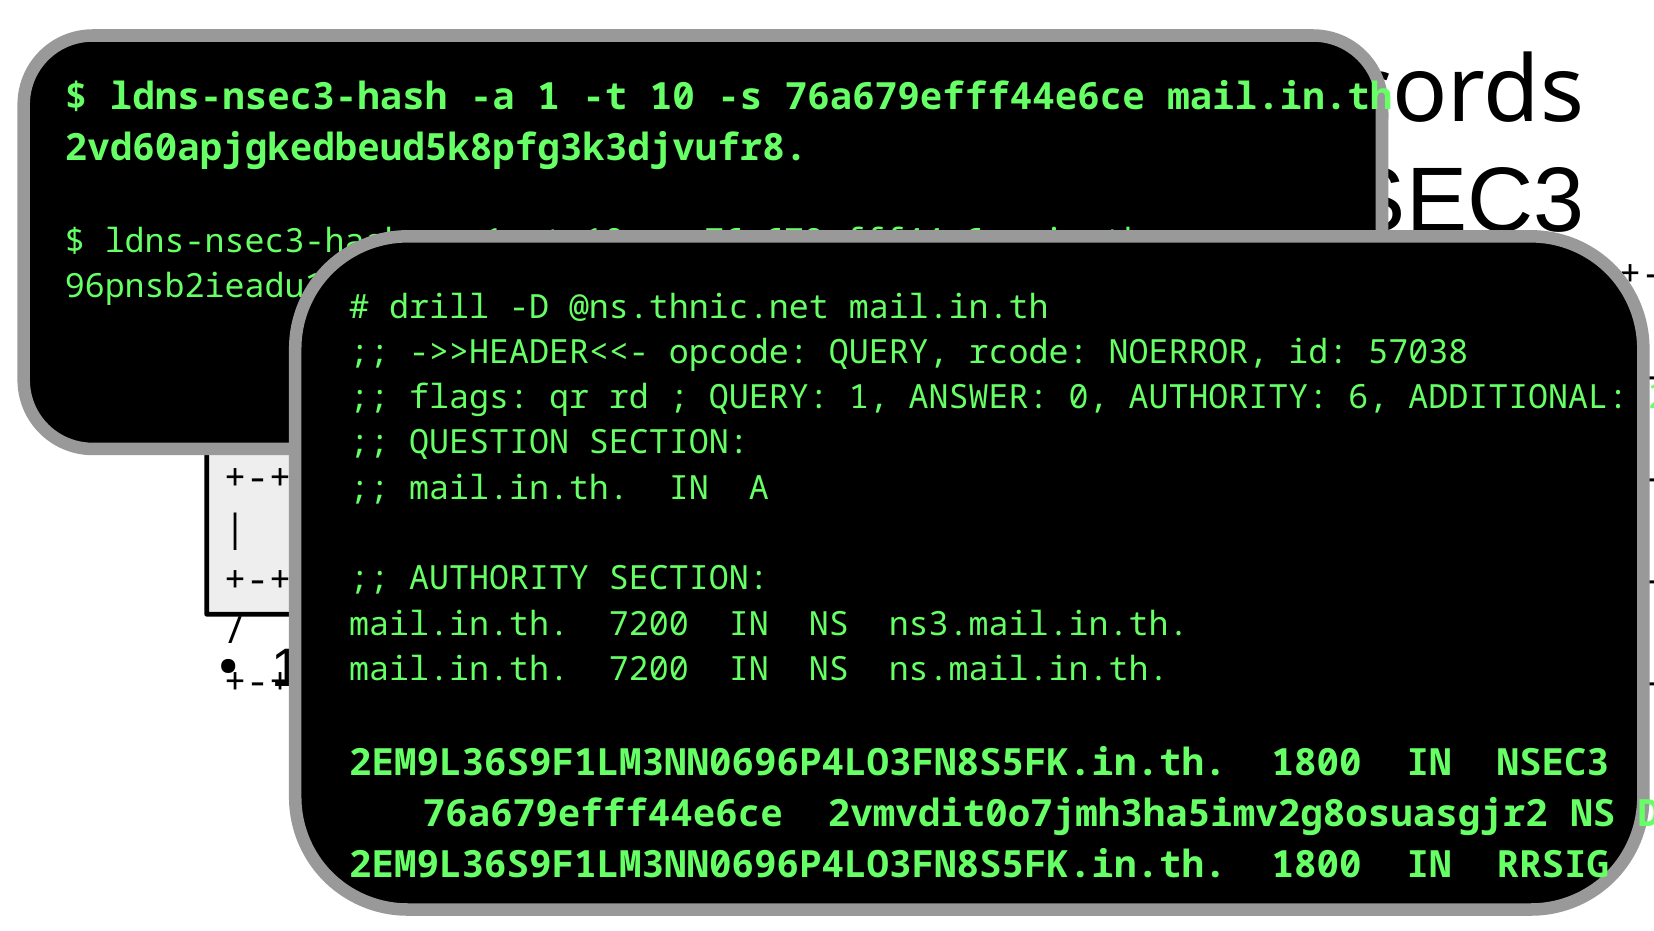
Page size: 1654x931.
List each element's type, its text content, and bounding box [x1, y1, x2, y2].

title DNSSEC Resource records NSEC3 [180, 23, 1585, 221]
text_box +-+-+-+-+-+-+-+-+-+-+-+-+-+-+-+-+-+-+-+-+-+-+-+-+-+-+-+-+-+-+-+-+ | Hash Alg. | Flags | Iterations | +-+-+-+-+-+-+-+-+-+-+-+-+-+-+-+-+-+-+-+-+-+-+-+-+-+-+-+-+-+-+-+-+ | Salt Length | Salt / +-+-+-+-+-+-+-+-+-+-+-+-+-+-+-+-+-+-+-+-+-+-+-+-+-+-+-+-+-+-+-+-+ | Hash Length | Next Hashed Owner Name / +-+-+-+-+-+-+-+-+-+-+-+-+-+-+-+-+-+-+-+-+-+-+-+-+-+-+-+-+-+-+-+-+ / Type Bit Maps / +-+-+-+-+-+-+-+-+-+-+-+-+-+-+-+-+-+-+-+-+-+-+-+-+-+-+-+-+-+-+-+-+ [206, 449, 295, 615]
list 1 = Opt-out [200, 637, 1630, 931]
text_box $ ldns-nsec3-hash -a 1 -t 10 -s 76a679efff44e6ce mail.in.th 2vd60apjgkedbeud5k8pfg3k3djvufr8. $ ldns-nsec3-hash -a 1 -t 10 -s 76a679efff44e6ce in.th 96pnsb2ieadu1kjn7sn3e42ro0v87q9k. [23, 35, 1383, 449]
text_box # drill -D @ns.thnic.net mail.in.th ;; ->>HEADER<<- opcode: QUERY, rcode: NOERROR, id: 57038 ;; flags: qr rd ; QUERY: 1, ANSWER: 0, AUTHORITY: 6, ADDITIONAL: 2 ;; QUESTION SECTION: ;; mail.in.th. IN A ;; AUTHORITY SECTION: mail.in.th. 7200 IN NS ns3.mail.in.th. mail.in.th. 7200 IN NS ns.mail.in.th. 2EM9L36S9F1LM3NN0696P4LO3FN8S5FK.in.th. 1800 IN NSEC3 1 1 10 ( 76a679efff44e6ce 2vmvdit0o7jmh3ha5imv2g8osuasgjr2 NS DS RRSIG ) 2EM9L36S9F1LM3NN0696P4LO3FN8S5FK.in.th. 1800 IN RRSIG NSEC3 … 96PNSB2IEADU1KJN7SN3E42RO0V87Q9K.in.th. 1800 IN NSEC3 1 1 10 ( 76a679efff44e6ce 99murvvnkbu4sae250m1gujreelo6mdc NS SOA RRSIG DNSKEY NSEC3PARAM ) 96PNSB2IEADU1KJN7SN3E42RO0V87Q9K.in.th. 1800 IN RRSIG NSEC3 … [295, 236, 1644, 910]
